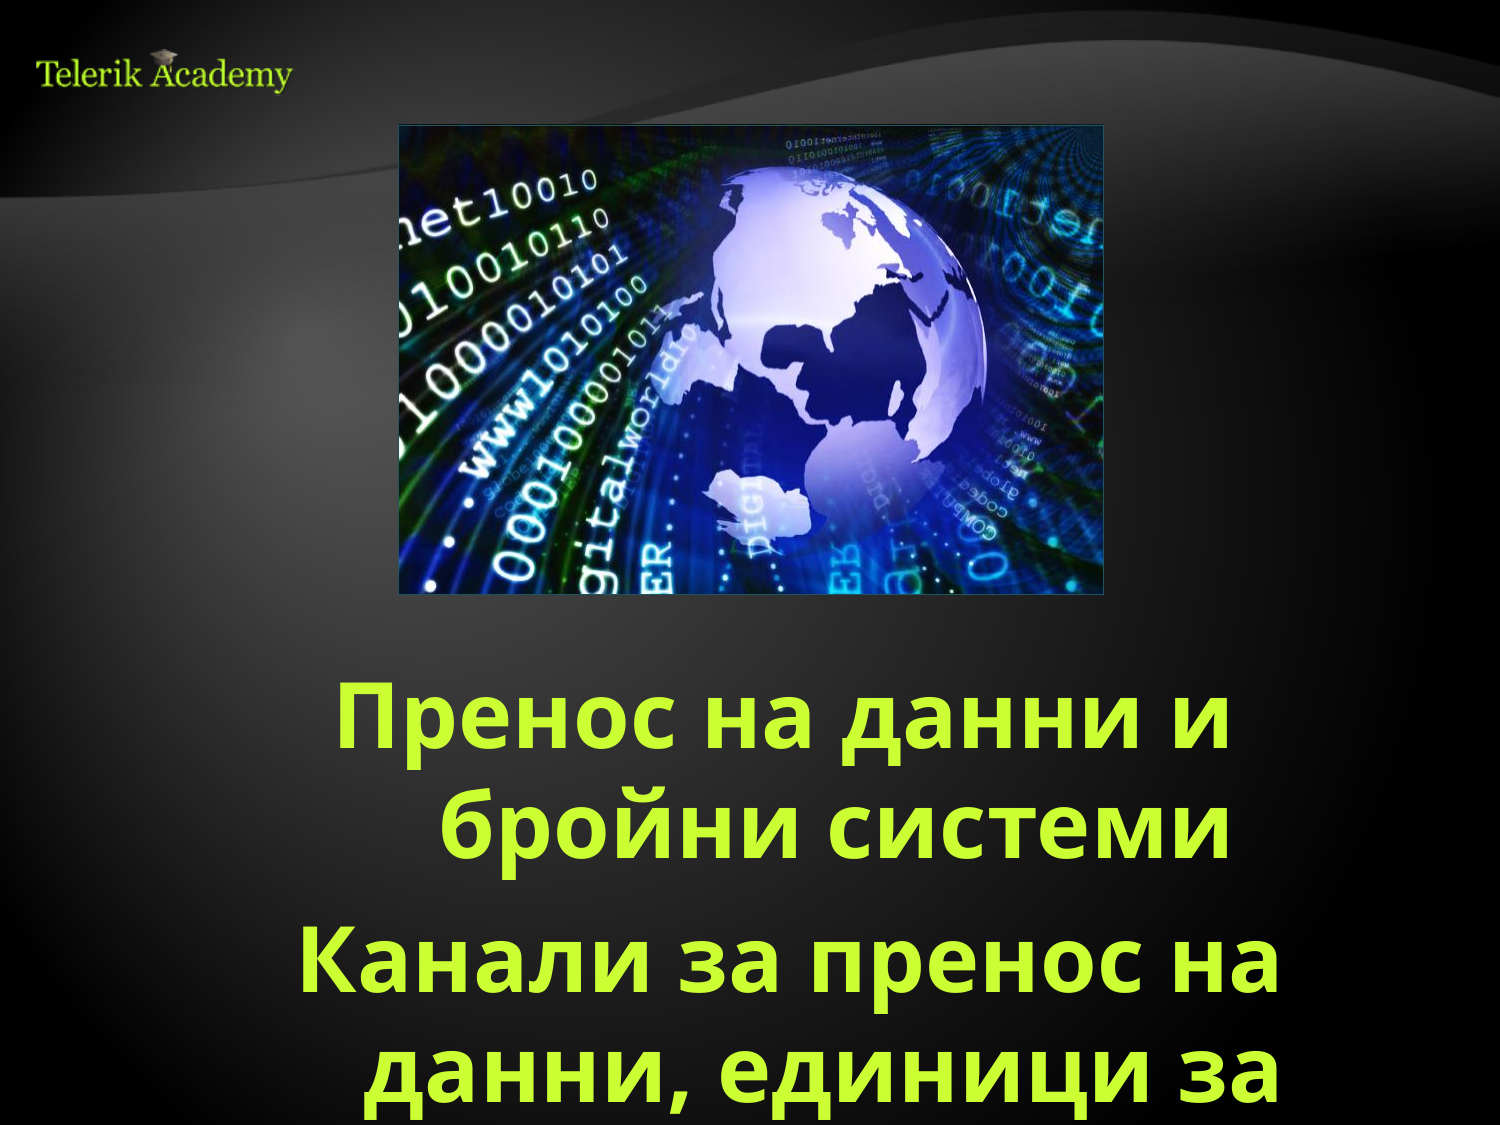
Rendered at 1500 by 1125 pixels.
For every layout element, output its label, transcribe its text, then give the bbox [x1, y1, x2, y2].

title Пренос на данни и бройни системи [249, 650, 1250, 863]
picture [0, 0, 1500, 1125]
subtitle Канали за пренос на данни, единици за измерване, работа с бройни системи [200, 893, 1300, 1050]
